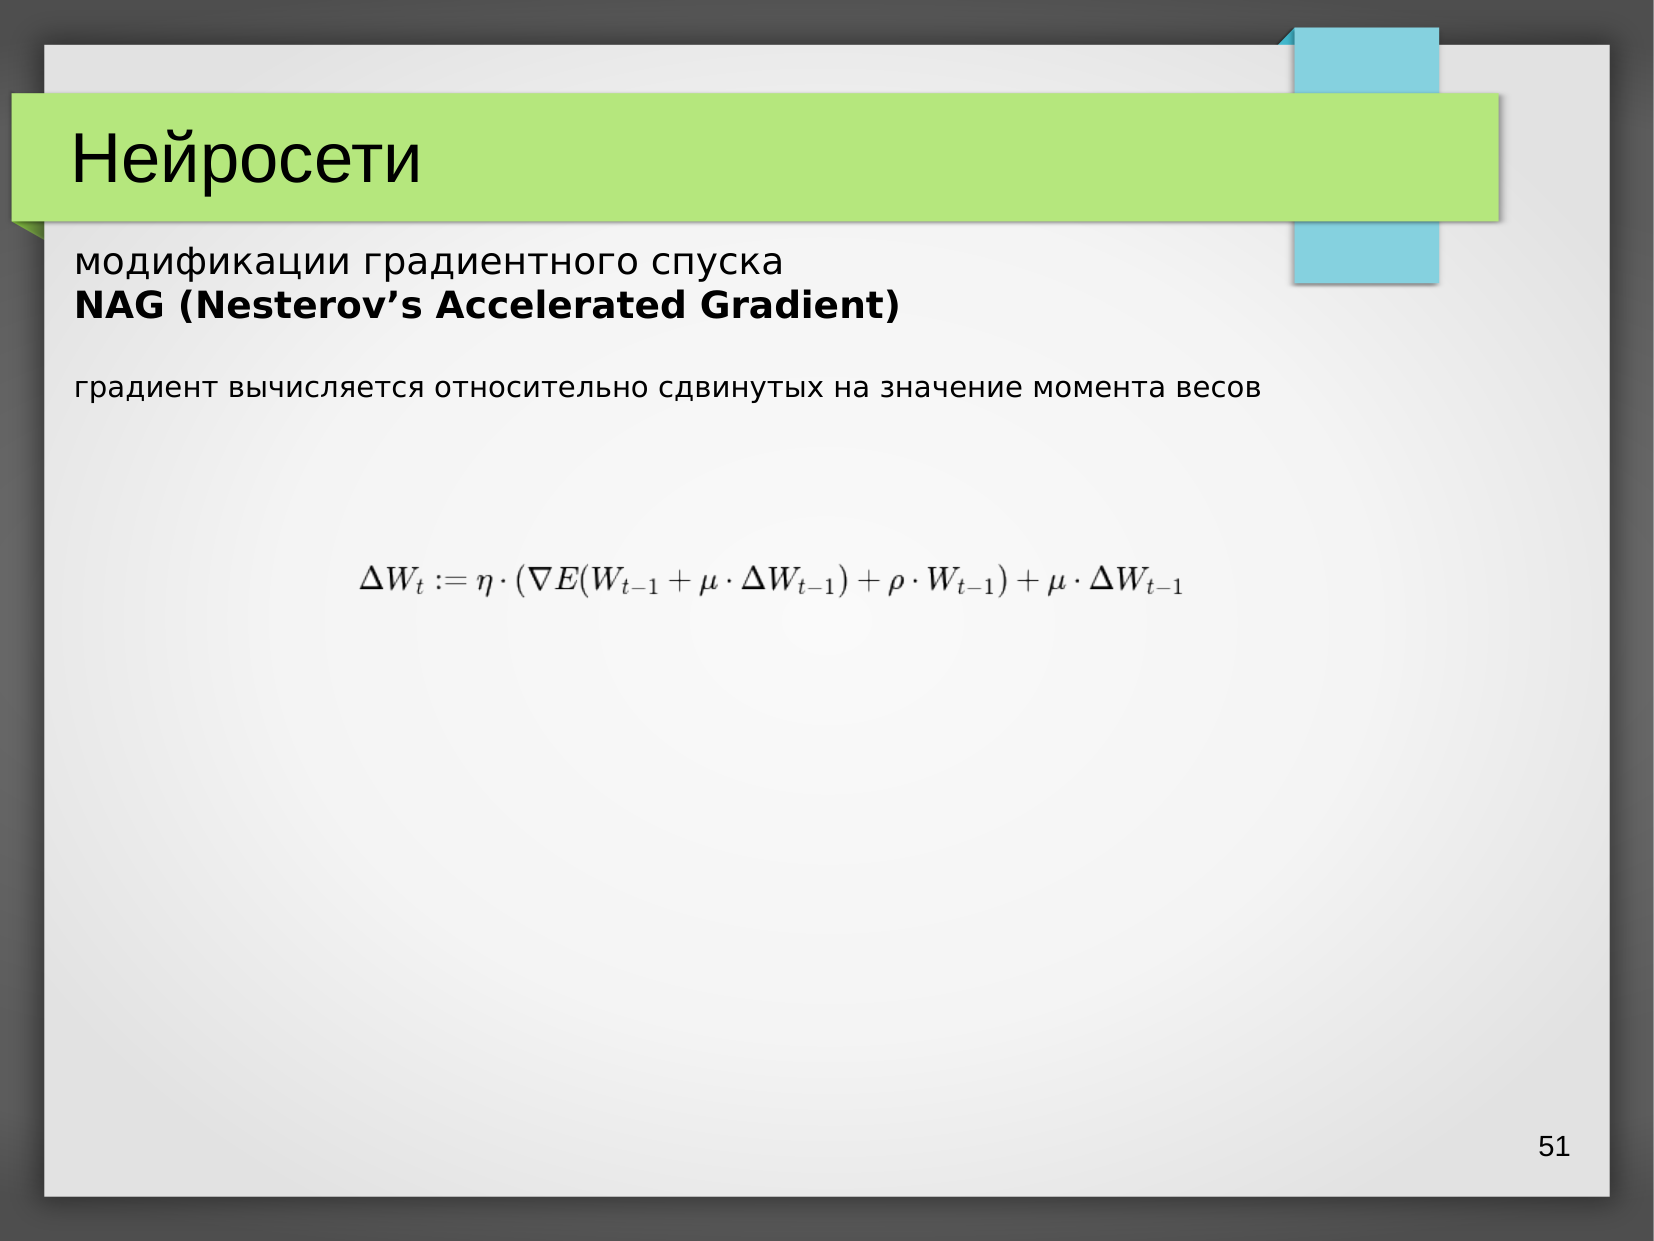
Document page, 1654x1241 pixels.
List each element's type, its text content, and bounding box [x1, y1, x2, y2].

picture [0, 0, 1654, 1241]
text_box модификации градиентного спуска NAG (Nesterov’s Accelerated Gradient) градиент вычисляется относительно сдвинутых на значение момента весов [59, 232, 1382, 414]
title Нейросети [70, 118, 1205, 199]
